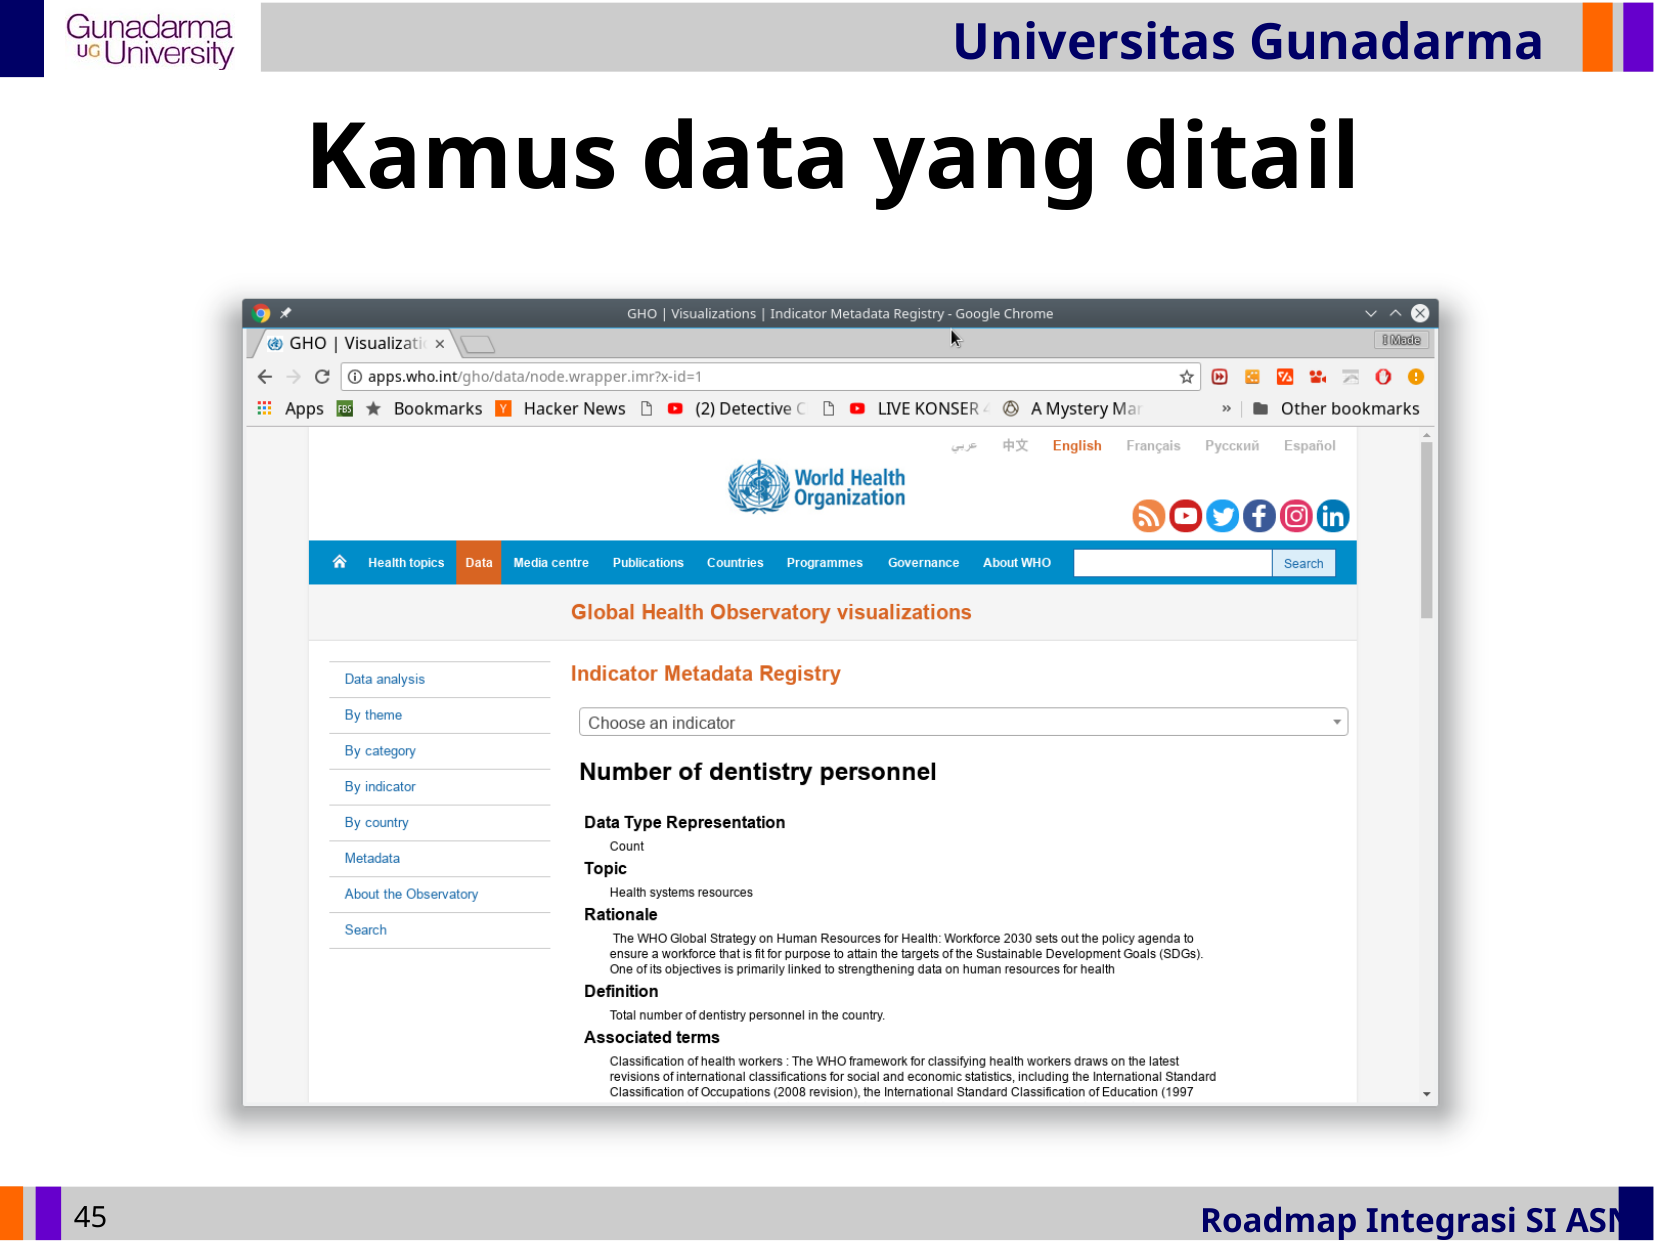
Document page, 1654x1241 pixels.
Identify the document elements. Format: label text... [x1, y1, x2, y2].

picture [180, 261, 1501, 1169]
title Kamus data yang ditail [77, 90, 1591, 217]
picture [65, 0, 235, 70]
